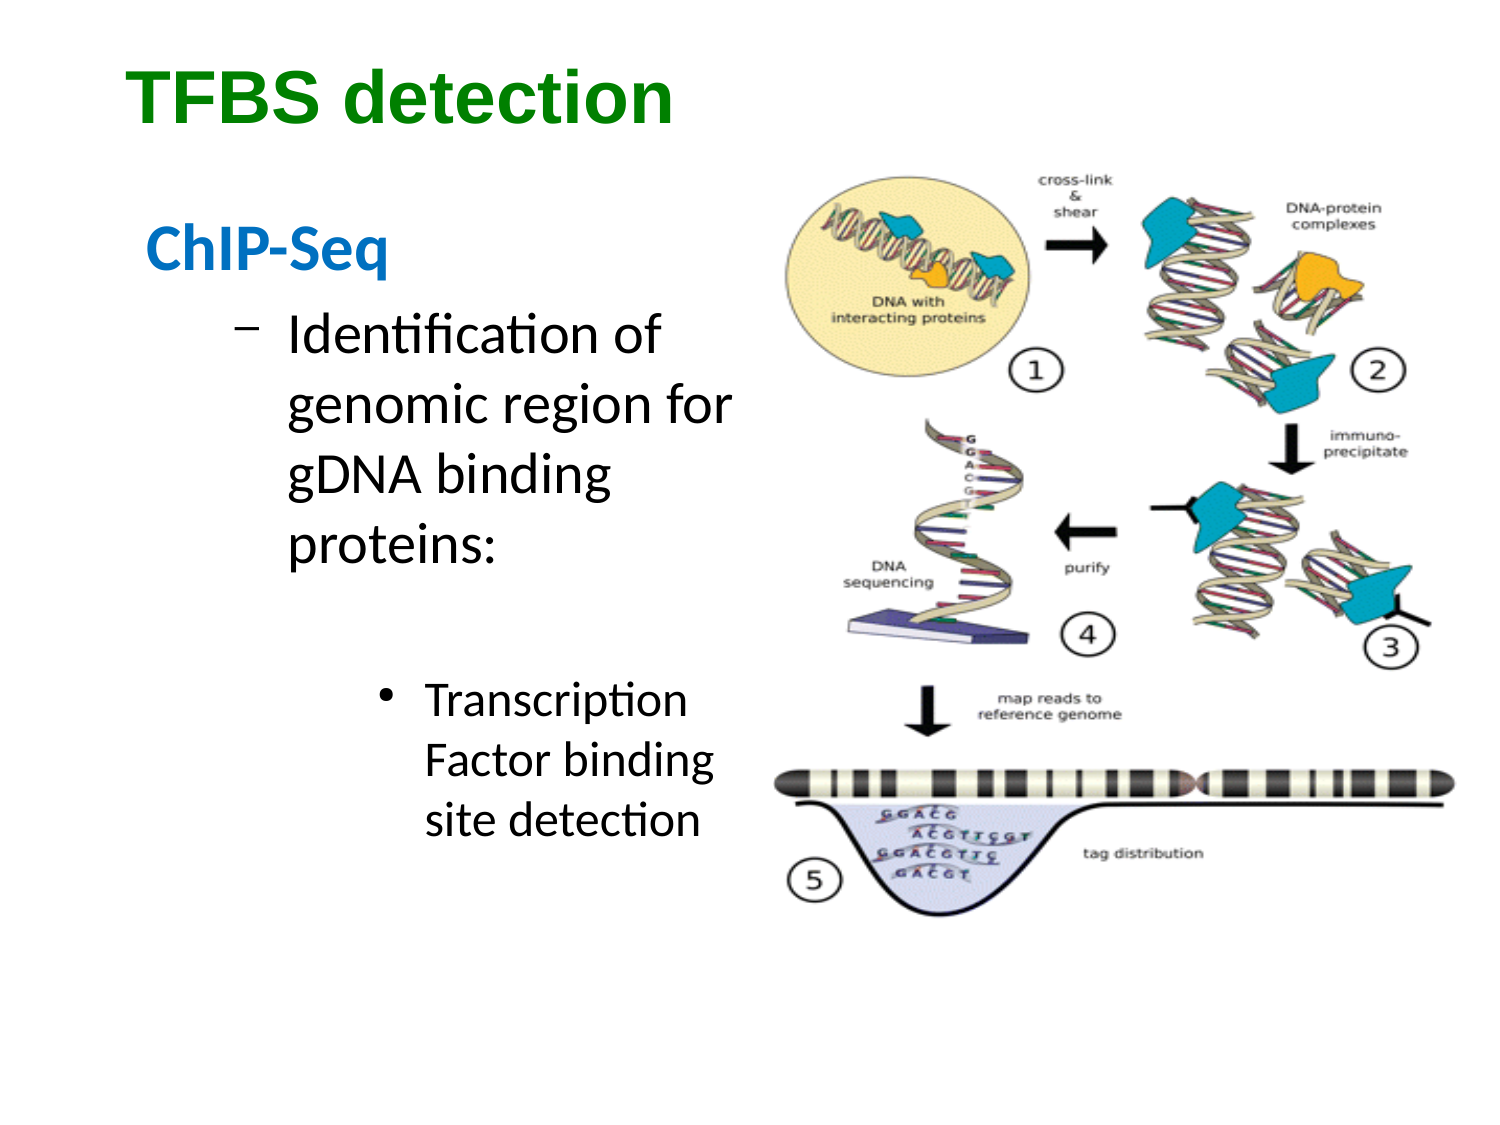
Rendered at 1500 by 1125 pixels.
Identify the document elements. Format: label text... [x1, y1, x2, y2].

list ChIP-Seq Identification of genomic region for gDNA binding proteins: Transcription Factor binding site detection [75, 196, 750, 858]
text_box TFBS detection [74, 45, 727, 233]
picture [773, 172, 1459, 920]
